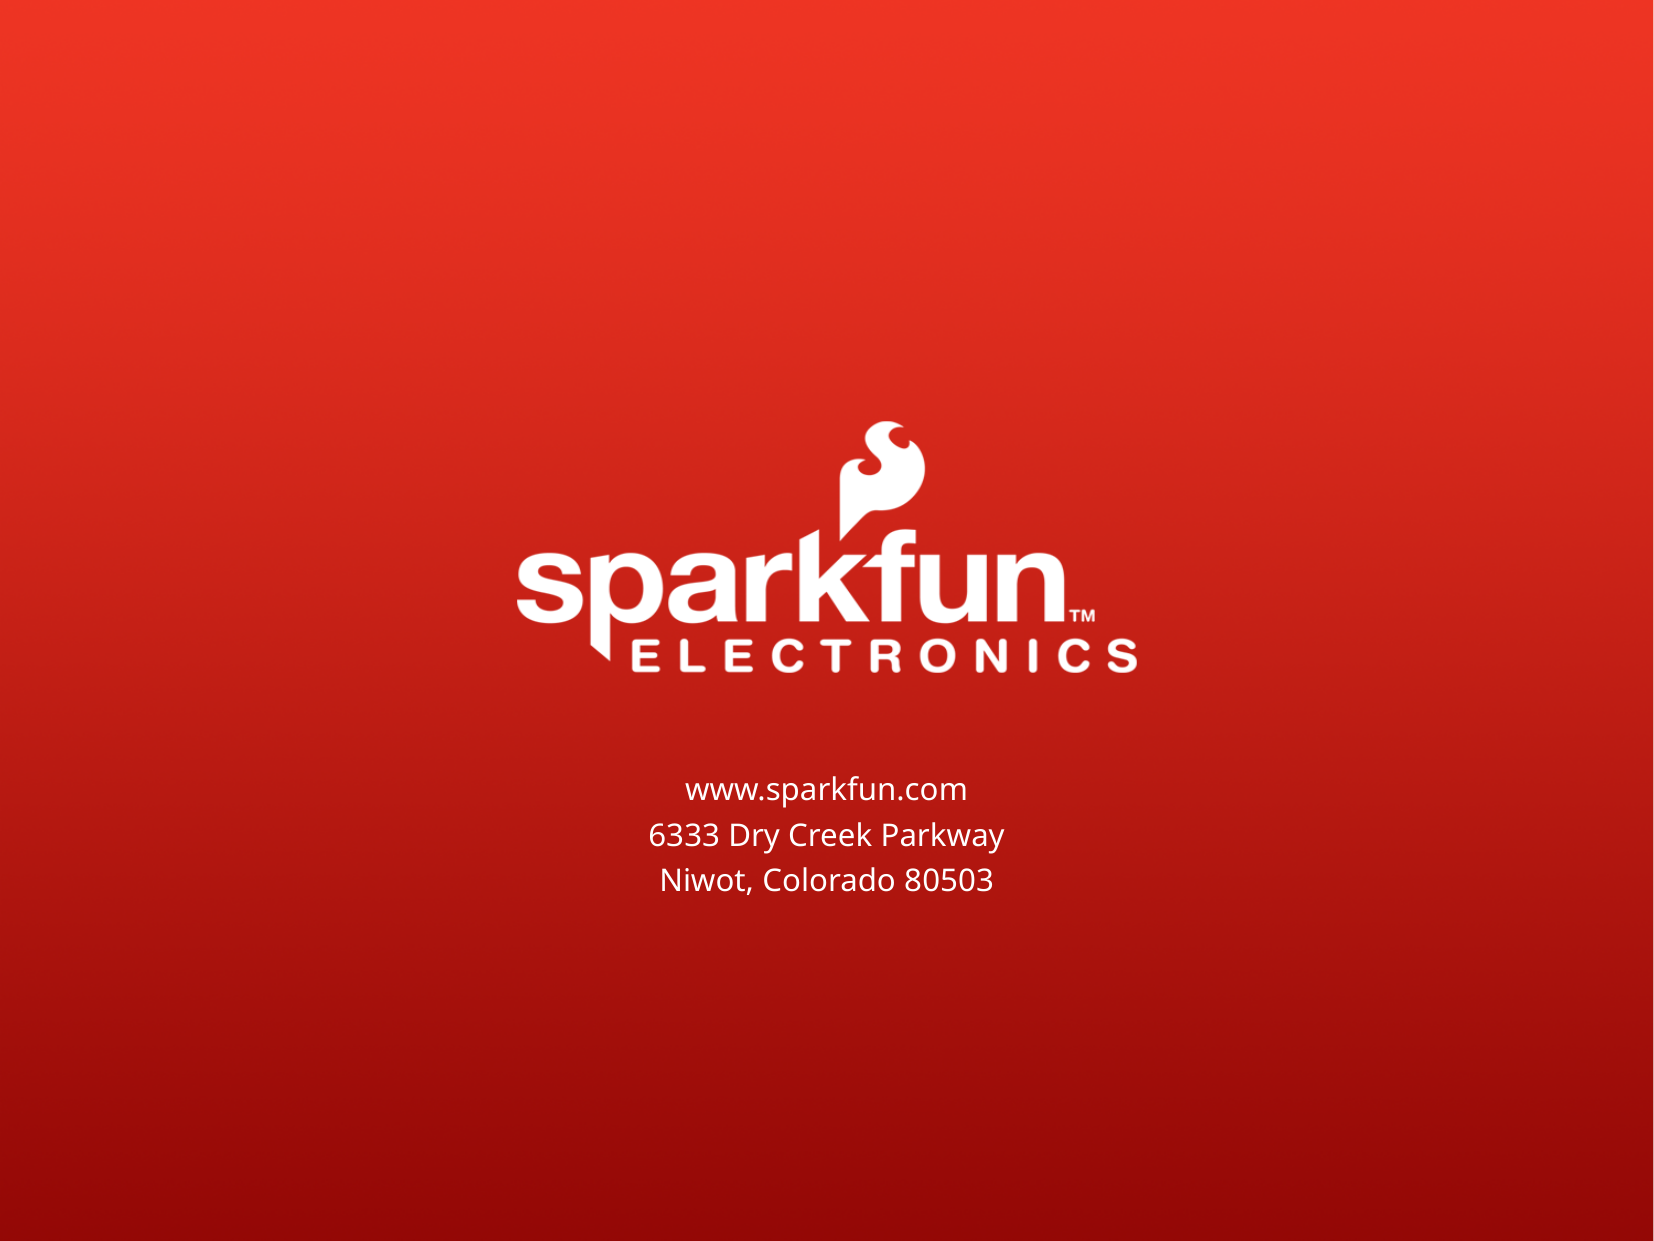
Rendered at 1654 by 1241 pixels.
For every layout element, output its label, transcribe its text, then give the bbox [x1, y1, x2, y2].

picture [0, 0, 1654, 1241]
text_box www.sparkfun.com 6333 Dry Creek Parkway Niwot, Colorado 80503 [124, 716, 1530, 951]
